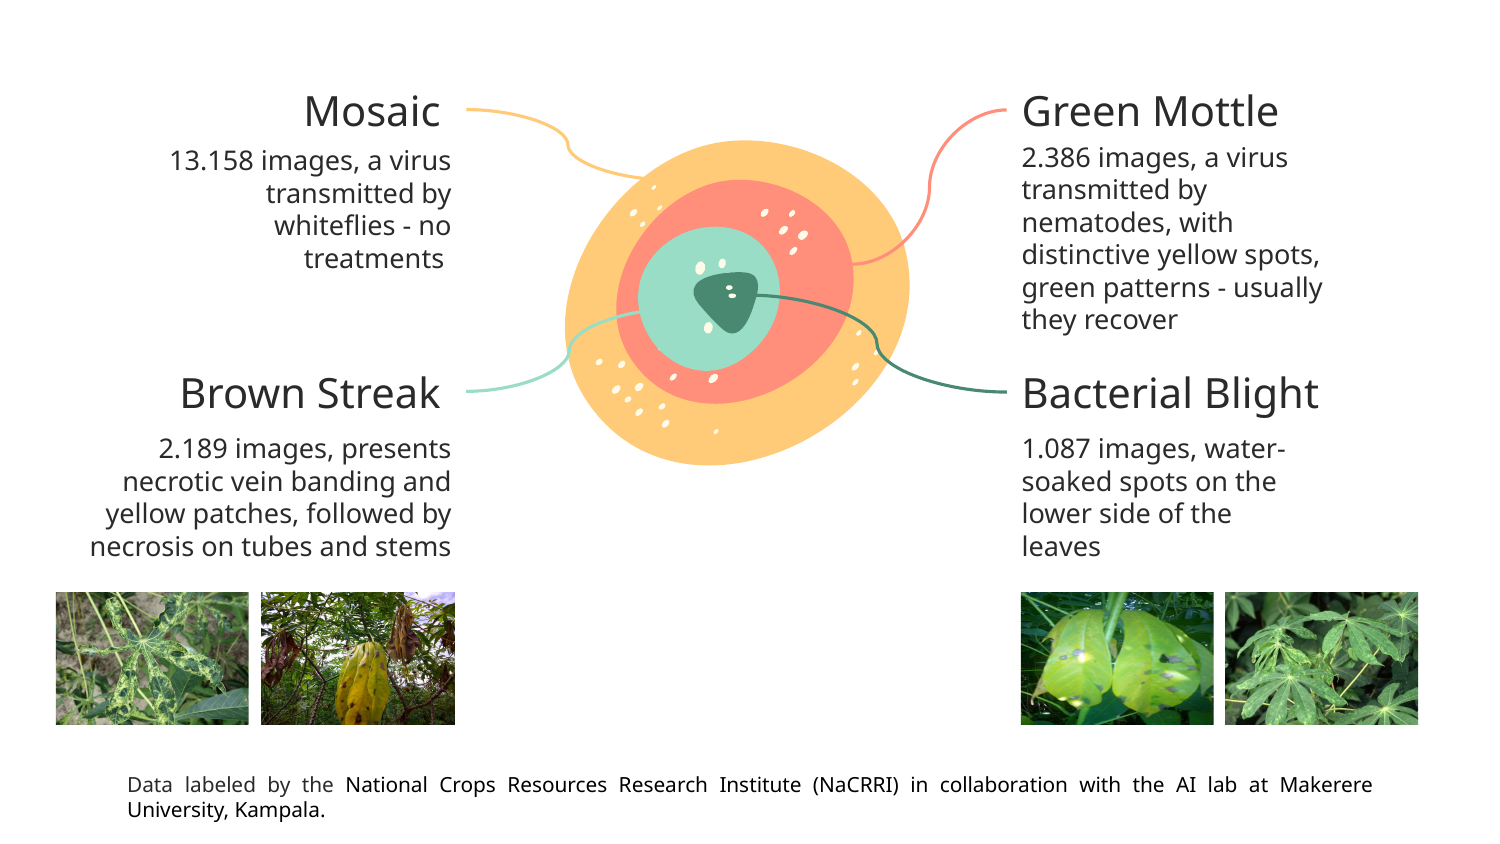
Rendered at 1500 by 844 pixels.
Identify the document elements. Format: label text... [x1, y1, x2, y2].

text_box Data labeled by the National Crops Resources Research Institute (NaCRRI) in collaboration with the AI lab at Makerere University, Kampala. [112, 756, 1388, 844]
text_box [564, 140, 910, 466]
text_box Brown Streak [43, 351, 467, 432]
text_box Mosaic [94, 69, 467, 150]
text_box Bacterial Blight [1006, 352, 1379, 432]
picture [55, 592, 249, 725]
text_box 2.386 images, a virus transmitted by nematodes, with distinctive yellow spots, green patterns - usually they recover [1006, 125, 1361, 269]
text_box Green Mottle [1159, 100, 1169, 125]
text_box 13.158 images, a virus transmitted by whiteflies - no treatments [135, 128, 467, 273]
text_box 2.189 images, presents necrotic vein banding and yellow patches, followed by necrosis on tubes and stems [66, 416, 467, 561]
picture [1020, 592, 1214, 725]
text_box Green Mottle [1006, 70, 1305, 125]
picture [261, 592, 455, 725]
text_box 1.087 images, water-soaked spots on the lower side of the leaves [1006, 416, 1305, 561]
picture [1225, 592, 1419, 725]
